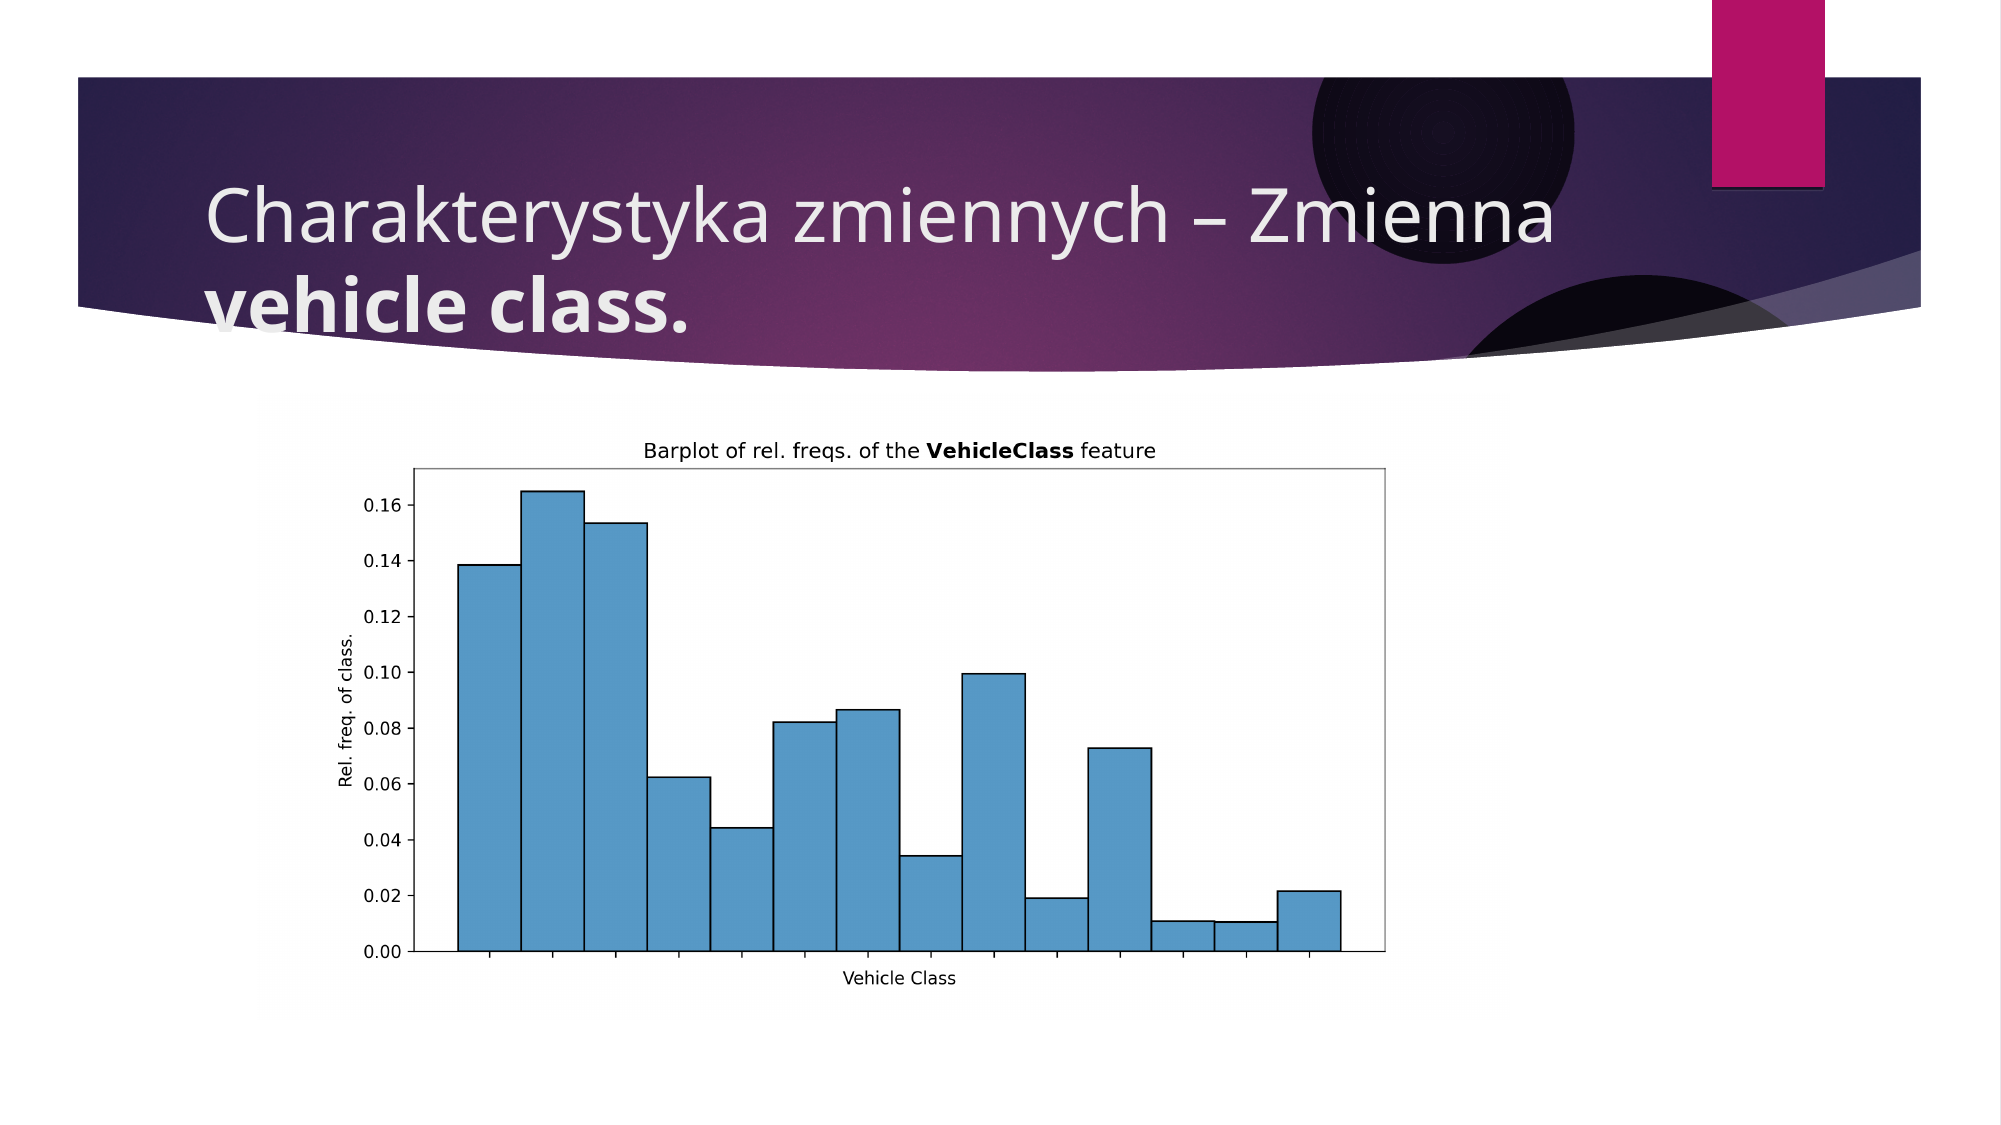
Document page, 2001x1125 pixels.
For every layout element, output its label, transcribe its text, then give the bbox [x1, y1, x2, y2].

picture [257, 393, 1510, 1020]
title Charakterystyka zmiennych – Zmienna vehicle class. [189, 159, 1627, 276]
